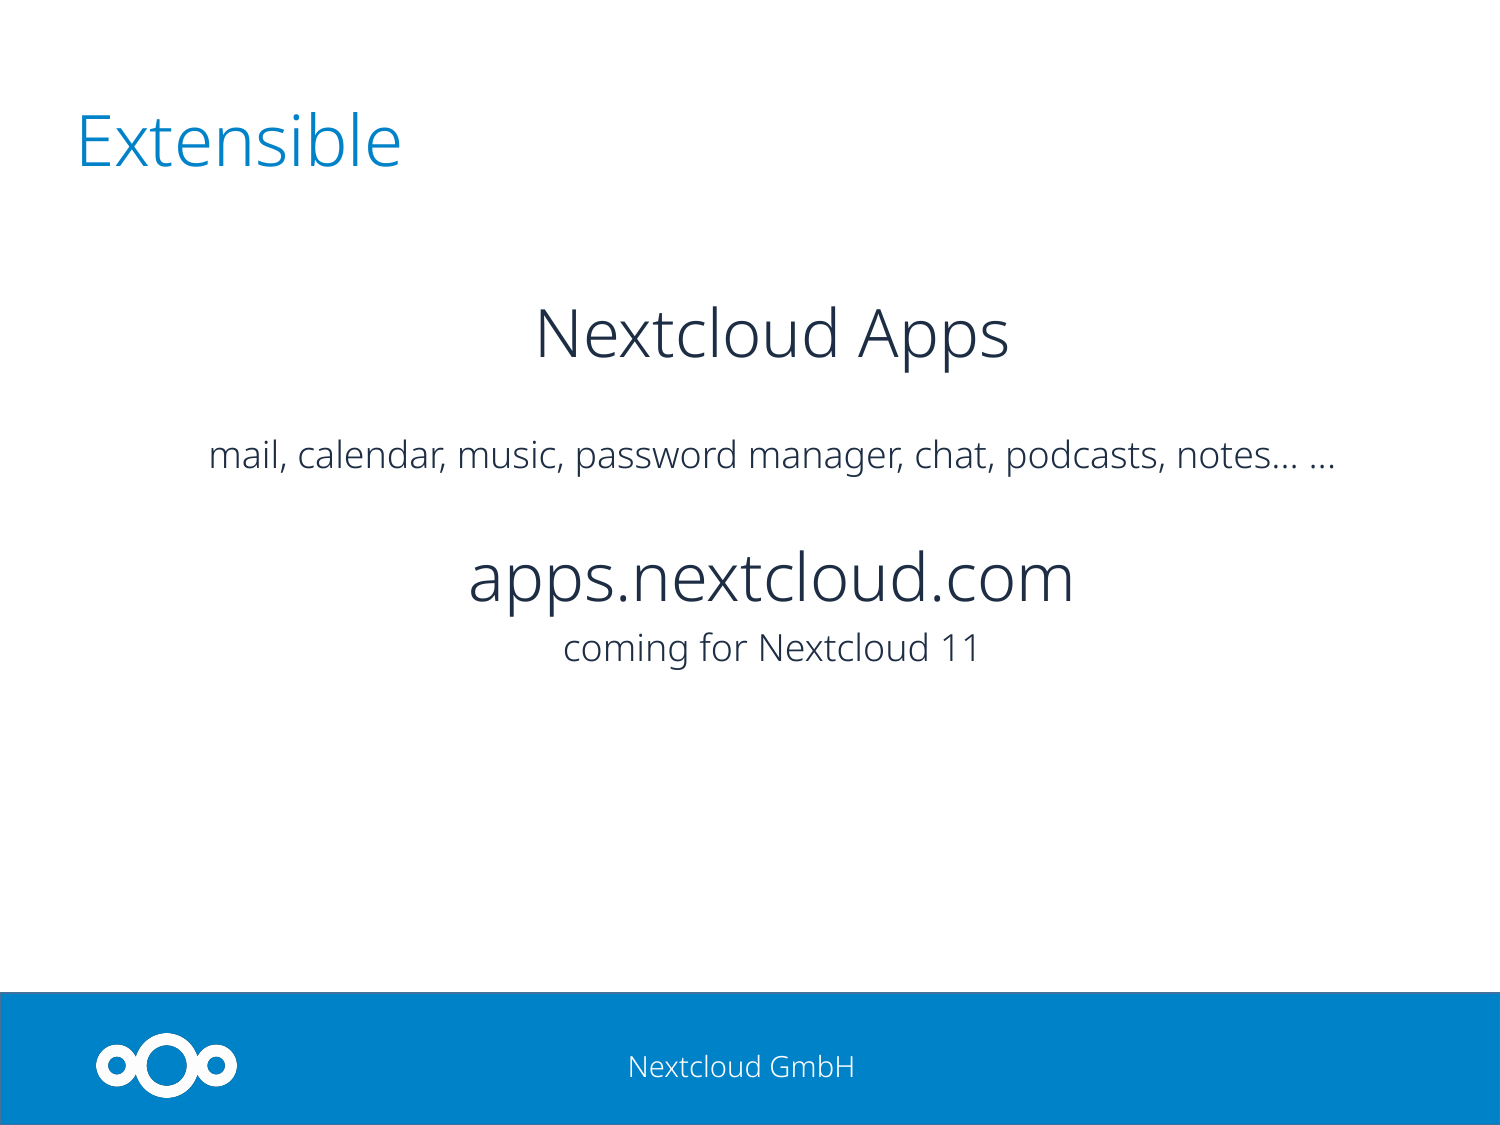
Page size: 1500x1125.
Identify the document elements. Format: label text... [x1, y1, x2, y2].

picture [96, 1033, 237, 1098]
subtitle Nextcloud Apps mail, calendar, music, password manager, chat, podcasts, notes… ... apps.nextcloud.com coming for Nextcloud 11 [46, 254, 1465, 796]
title Extensible [74, 44, 1425, 233]
